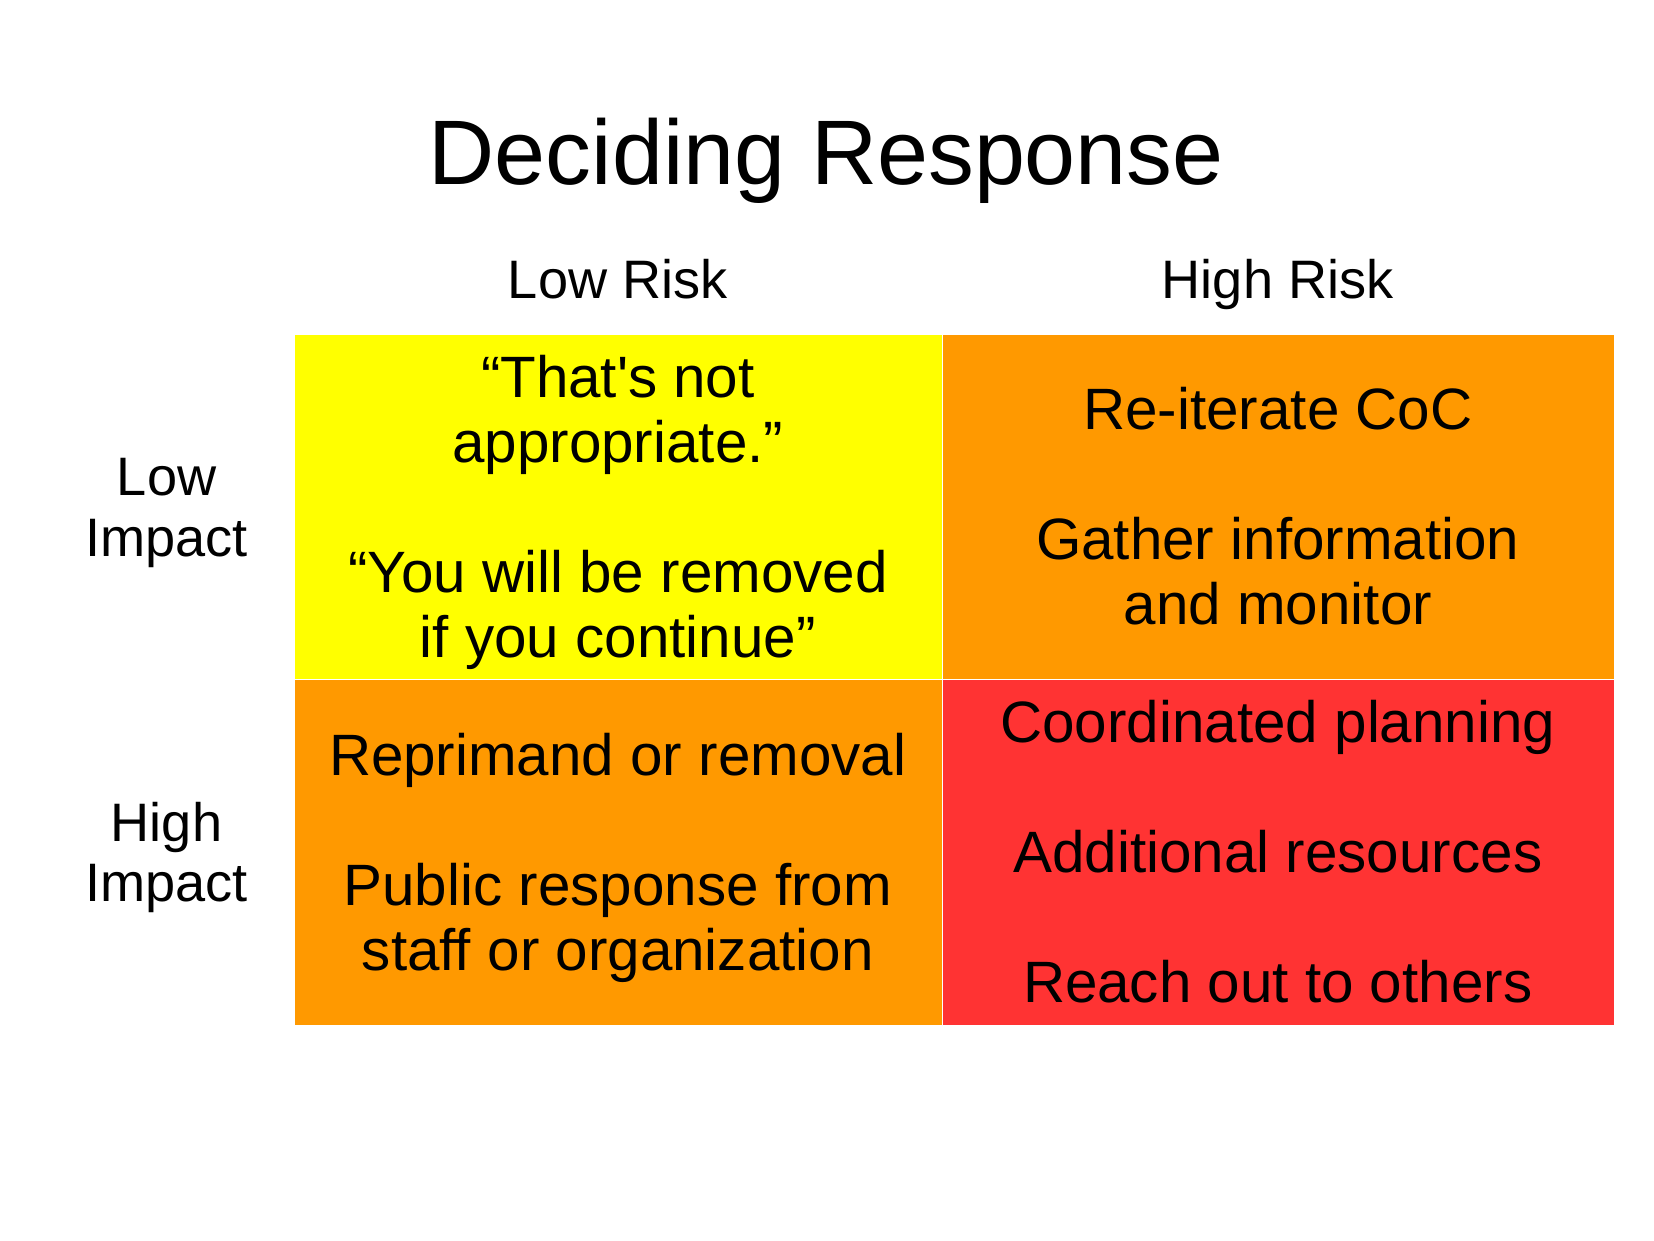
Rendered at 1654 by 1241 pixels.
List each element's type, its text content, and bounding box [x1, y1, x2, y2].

table_cell Low Impact [40, 335, 294, 679]
table_header [40, 226, 294, 334]
table_header Low Risk [295, 226, 942, 334]
title Deciding Response [82, 49, 1571, 225]
table_cell Reprimand or removal Public response from staff or organization [295, 680, 942, 1025]
table_cell “That's not appropriate.” “You will be removed if you continue” [295, 335, 942, 679]
table_header High Risk [943, 226, 1614, 334]
table_cell Re-iterate CoC Gather information and monitor [943, 335, 1614, 679]
table_cell High Impact [40, 680, 294, 1025]
table_cell Coordinated planning Additional resources Reach out to others [943, 680, 1614, 1025]
